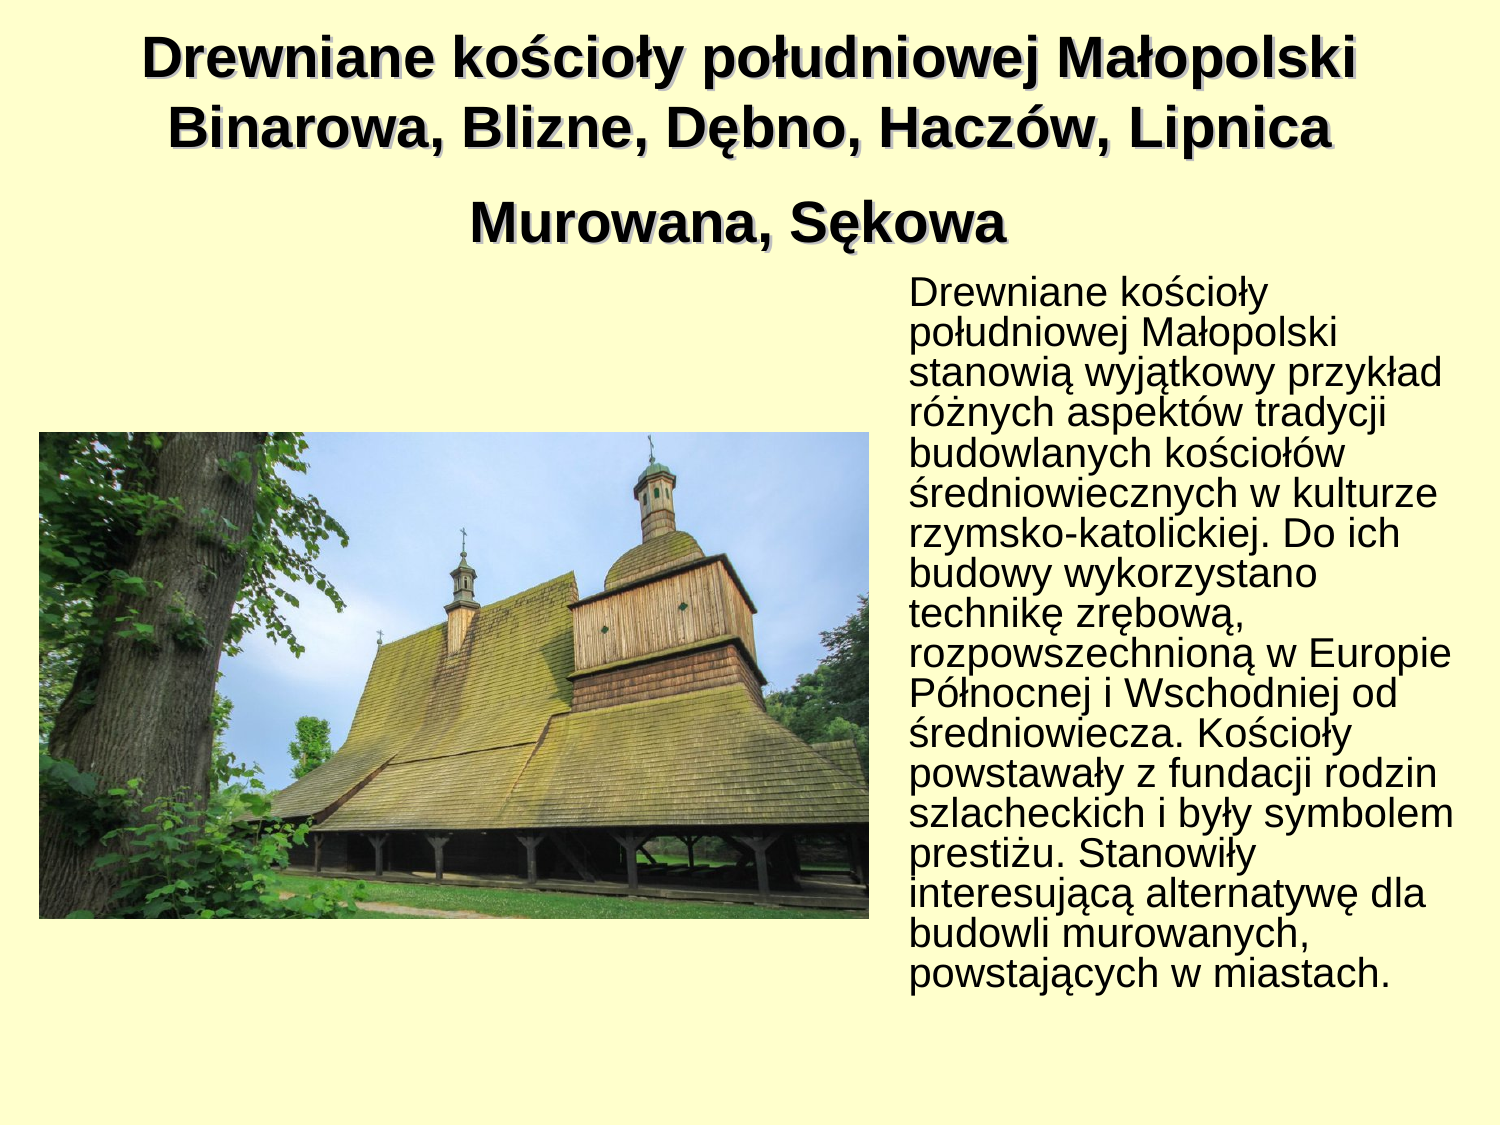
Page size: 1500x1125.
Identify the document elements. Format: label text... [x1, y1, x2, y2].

title Drewniane kościoły południowej Małopolski Binarowa, Blizne, Dębno, Haczów, Lipnica Murowana, Sękowa [75, 45, 1426, 233]
picture [39, 432, 869, 919]
list Drewniane kościoły południowej Małopolski stanowią wyjątkowy przykład różnych aspektów tradycji budowlanych kościołów średniowiecznych w kulturze rzymsko-katolickiej. Do ich budowy wykorzystano technikę zrębową, rozpowszechnioną w Europie Północnej i Wschodniej od średniowiecza. Kościoły powstawały z fundacji rodzin szlacheckich i były symbolem prestiżu. Stanowiły interesującą alternatywę dla budowli murowanych, powstających w miastach. [837, 267, 1500, 1010]
